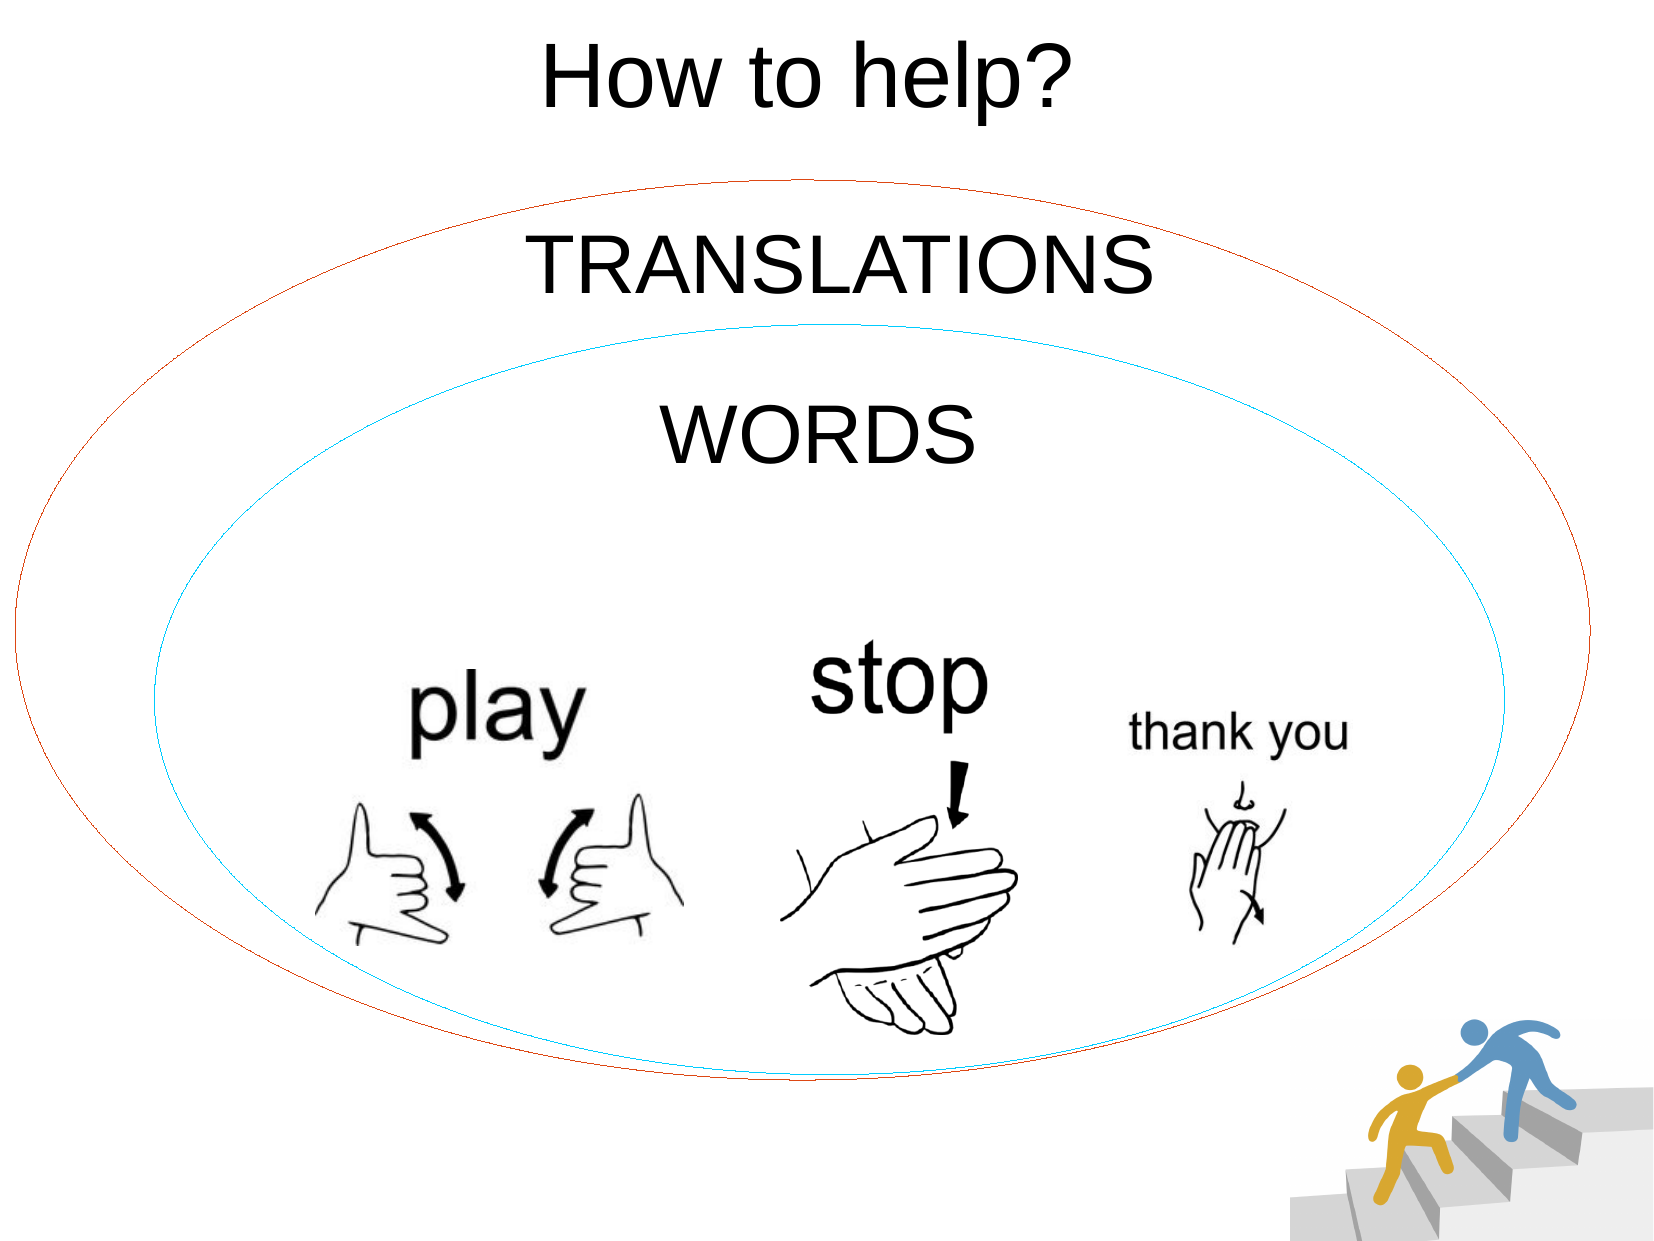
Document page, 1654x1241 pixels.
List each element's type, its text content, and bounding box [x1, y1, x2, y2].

text_box [15, 212, 1591, 1081]
text_box [519, 179, 1086, 210]
picture [1290, 1019, 1654, 1241]
text_box How to help? [525, 17, 1441, 136]
text_box TRANSLATIONS [510, 210, 1261, 319]
